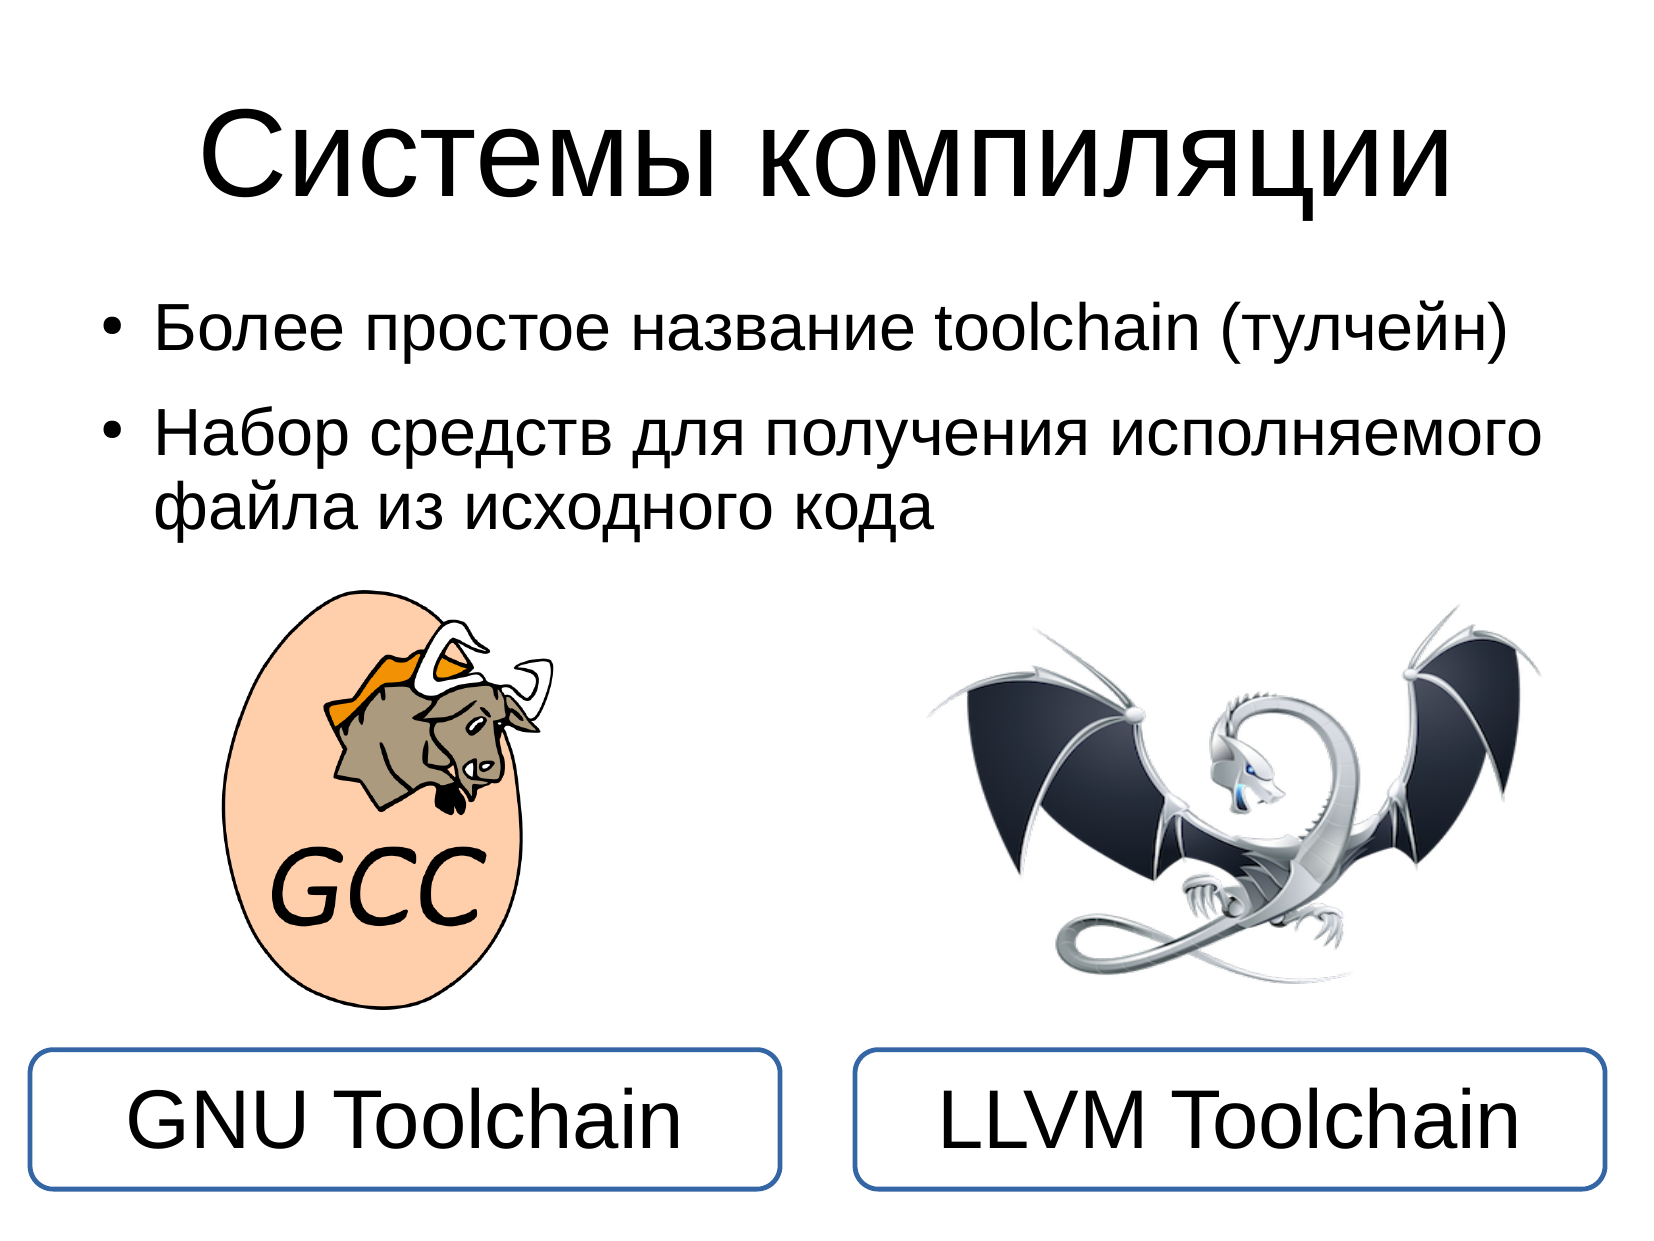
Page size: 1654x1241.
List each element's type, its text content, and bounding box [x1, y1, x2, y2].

title Системы компиляции [82, 49, 1571, 257]
text_box GNU Toolchain [30, 1049, 781, 1190]
picture [213, 584, 556, 1013]
list Более простое название toolchain (тулчейн) Набор средств для получения исполняемого файла из исходного кода [82, 290, 1571, 1010]
text_box LLVM Toolchain [855, 1049, 1606, 1190]
picture [924, 539, 1545, 1049]
